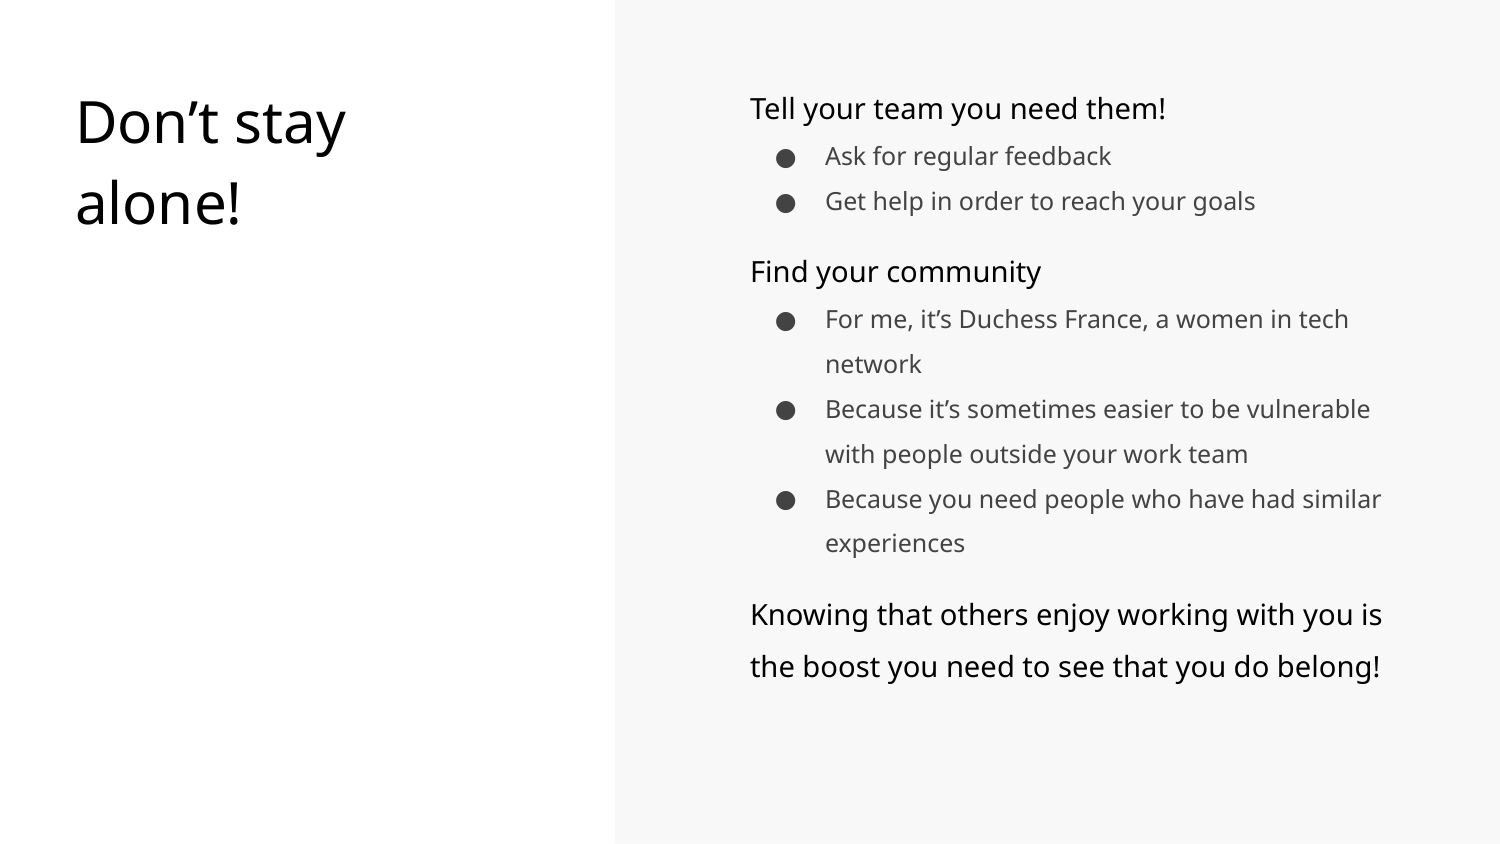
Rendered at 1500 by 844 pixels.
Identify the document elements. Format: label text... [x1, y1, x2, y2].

text_box [614, 0, 1500, 844]
text_box Don’t stay alone! [74, 74, 504, 329]
text_box Tell your team you need them! Ask for regular feedback Get help in order to reach your goals Find your community For me, it’s Duchess France, a women in tech network Because it’s sometimes easier to be vulnerable with people outside your work team Because you need people who have had similar experiences Knowing that others enjoy working with you is the boost you need to see that you do belong! [749, 73, 1429, 771]
